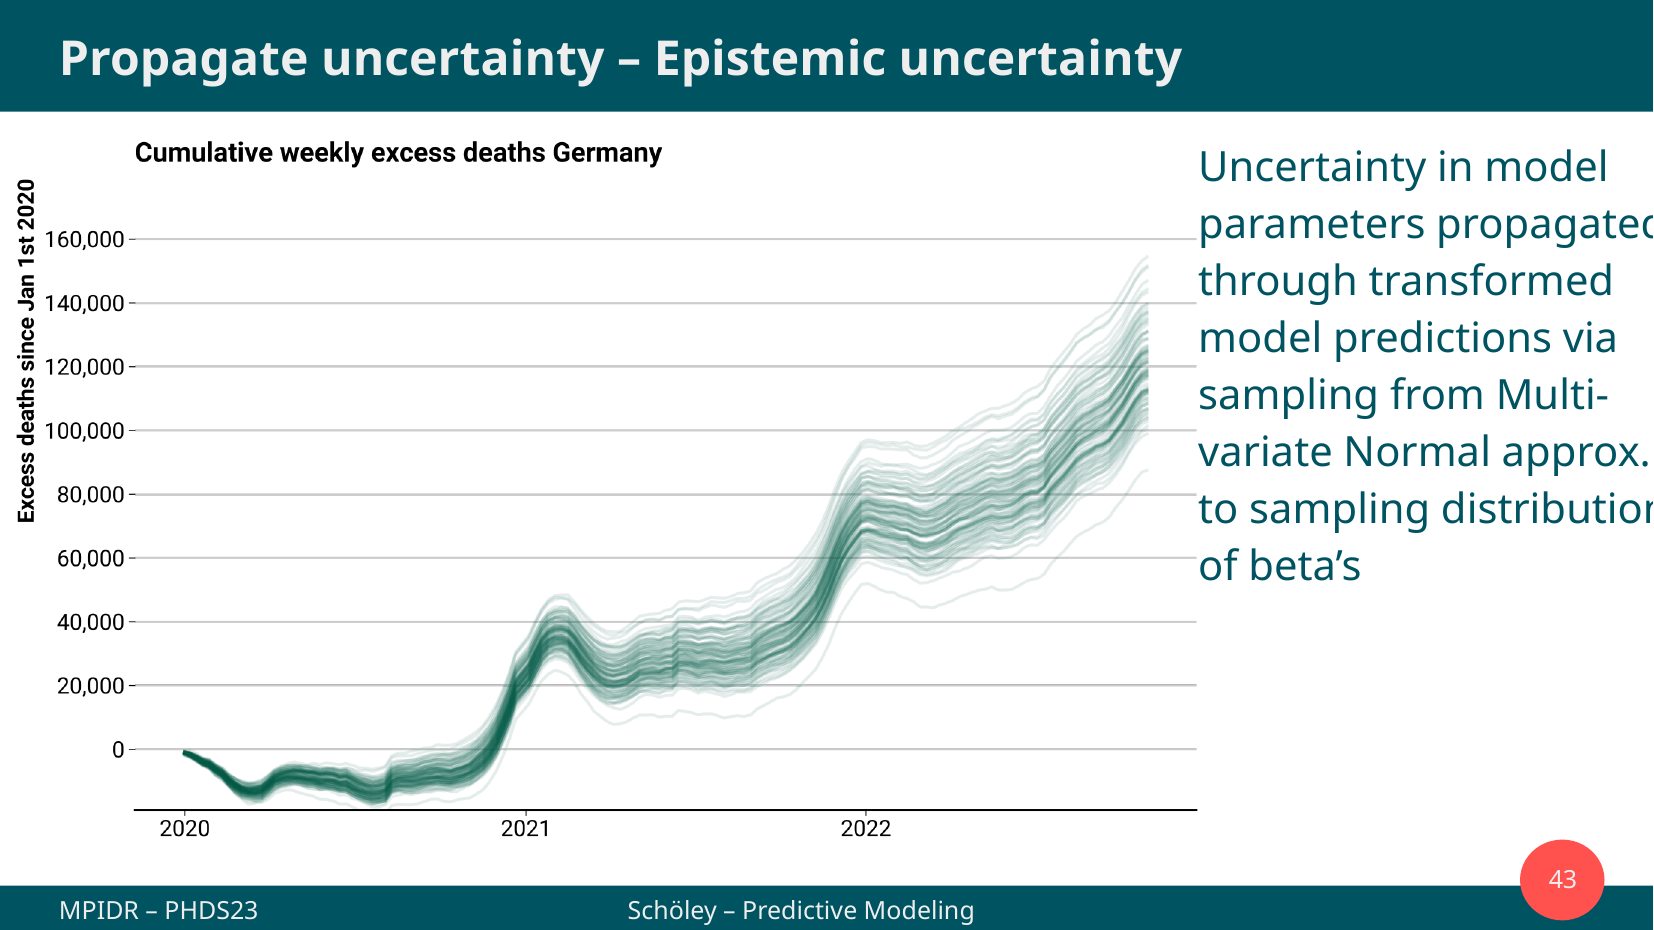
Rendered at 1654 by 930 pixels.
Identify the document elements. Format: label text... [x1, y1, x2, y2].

picture [6, 131, 1207, 852]
text_box Uncertainty in model parameters propagated through transformed model predictions via sampling from Multi- variate Normal approx. to sampling distribution of beta’s [1183, 129, 1653, 537]
title Propagate uncertainty – Epistemic uncertainty [58, 0, 1594, 117]
